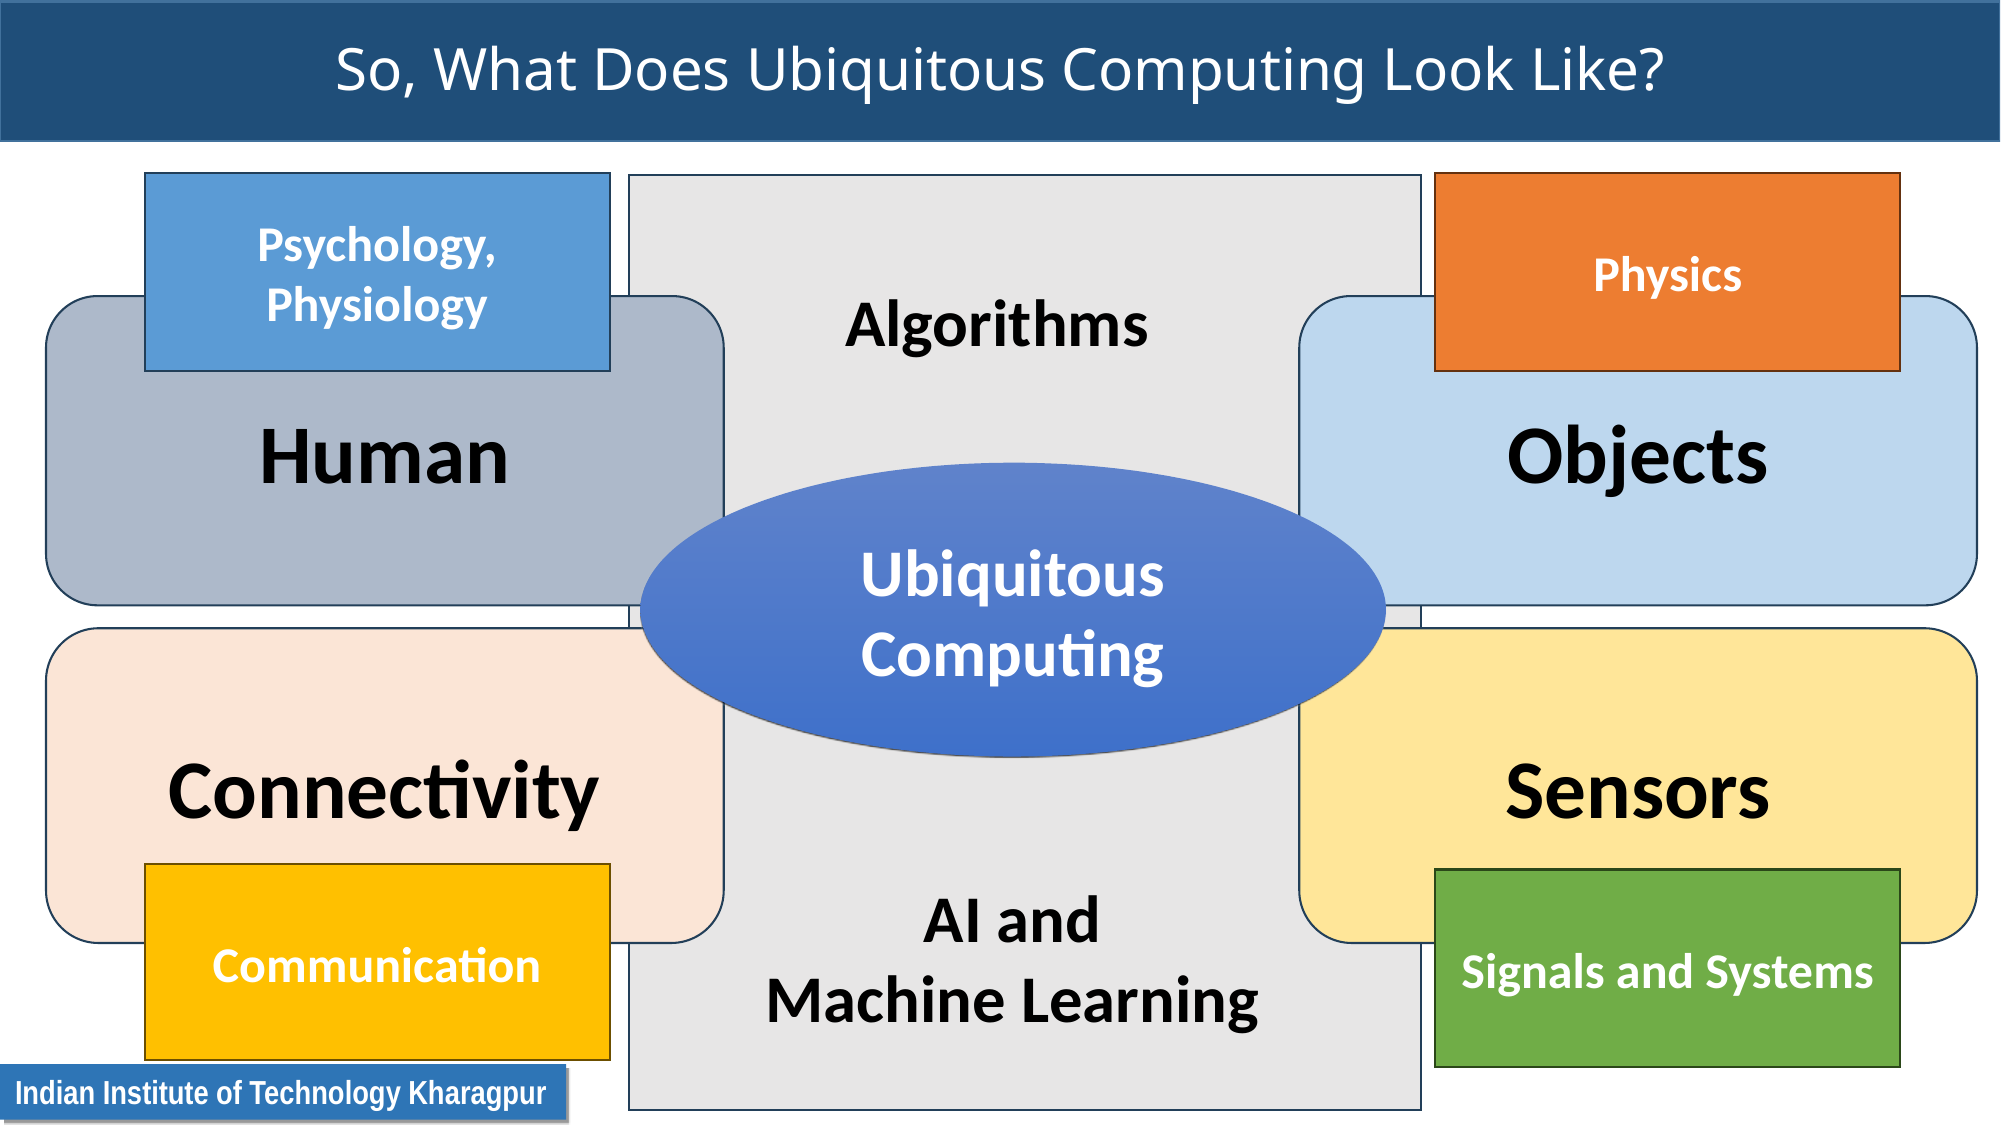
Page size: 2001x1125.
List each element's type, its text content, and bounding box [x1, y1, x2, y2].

text_box Connectivity [46, 628, 724, 943]
text_box [629, 175, 1421, 516]
text_box [629, 904, 1421, 1110]
text_box Sensors [1299, 628, 1977, 943]
title So, What Does Ubiquitous Computing Look Like? [0, 1, 2000, 141]
text_box [629, 606, 642, 628]
text_box AI and Machine Learning [723, 868, 1302, 1046]
text_box Algorithms [830, 271, 1170, 371]
text_box [724, 703, 1299, 868]
text_box Objects [1299, 296, 1977, 606]
text_box Psychology, Physiology [145, 173, 610, 371]
text_box Physics [1435, 173, 1900, 371]
text_box Communication [145, 864, 610, 1060]
text_box [1384, 606, 1421, 628]
text_box Signals and Systems [1435, 870, 1900, 1067]
text_box Human [46, 296, 724, 606]
text_box Ubiquitous Computing [640, 462, 1386, 757]
